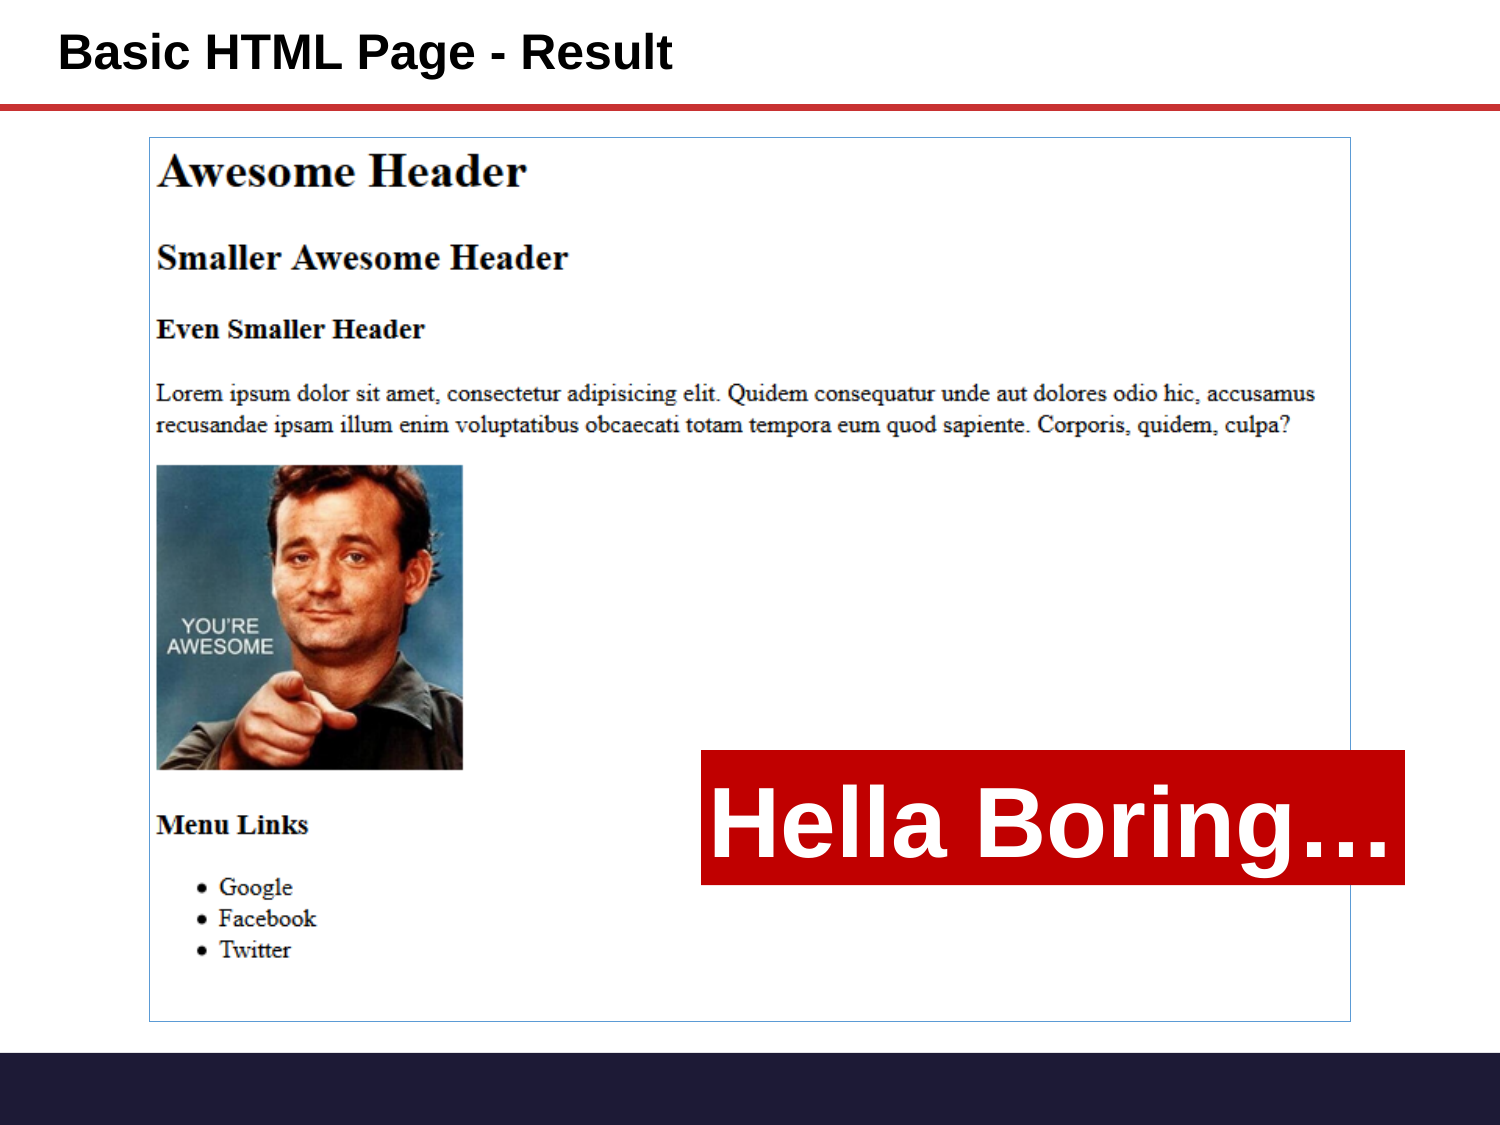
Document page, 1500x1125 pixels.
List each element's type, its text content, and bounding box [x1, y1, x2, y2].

text_box Hella Boring… [701, 750, 1405, 886]
title Basic HTML Page - Result [50, 0, 948, 108]
picture [149, 137, 1351, 1022]
